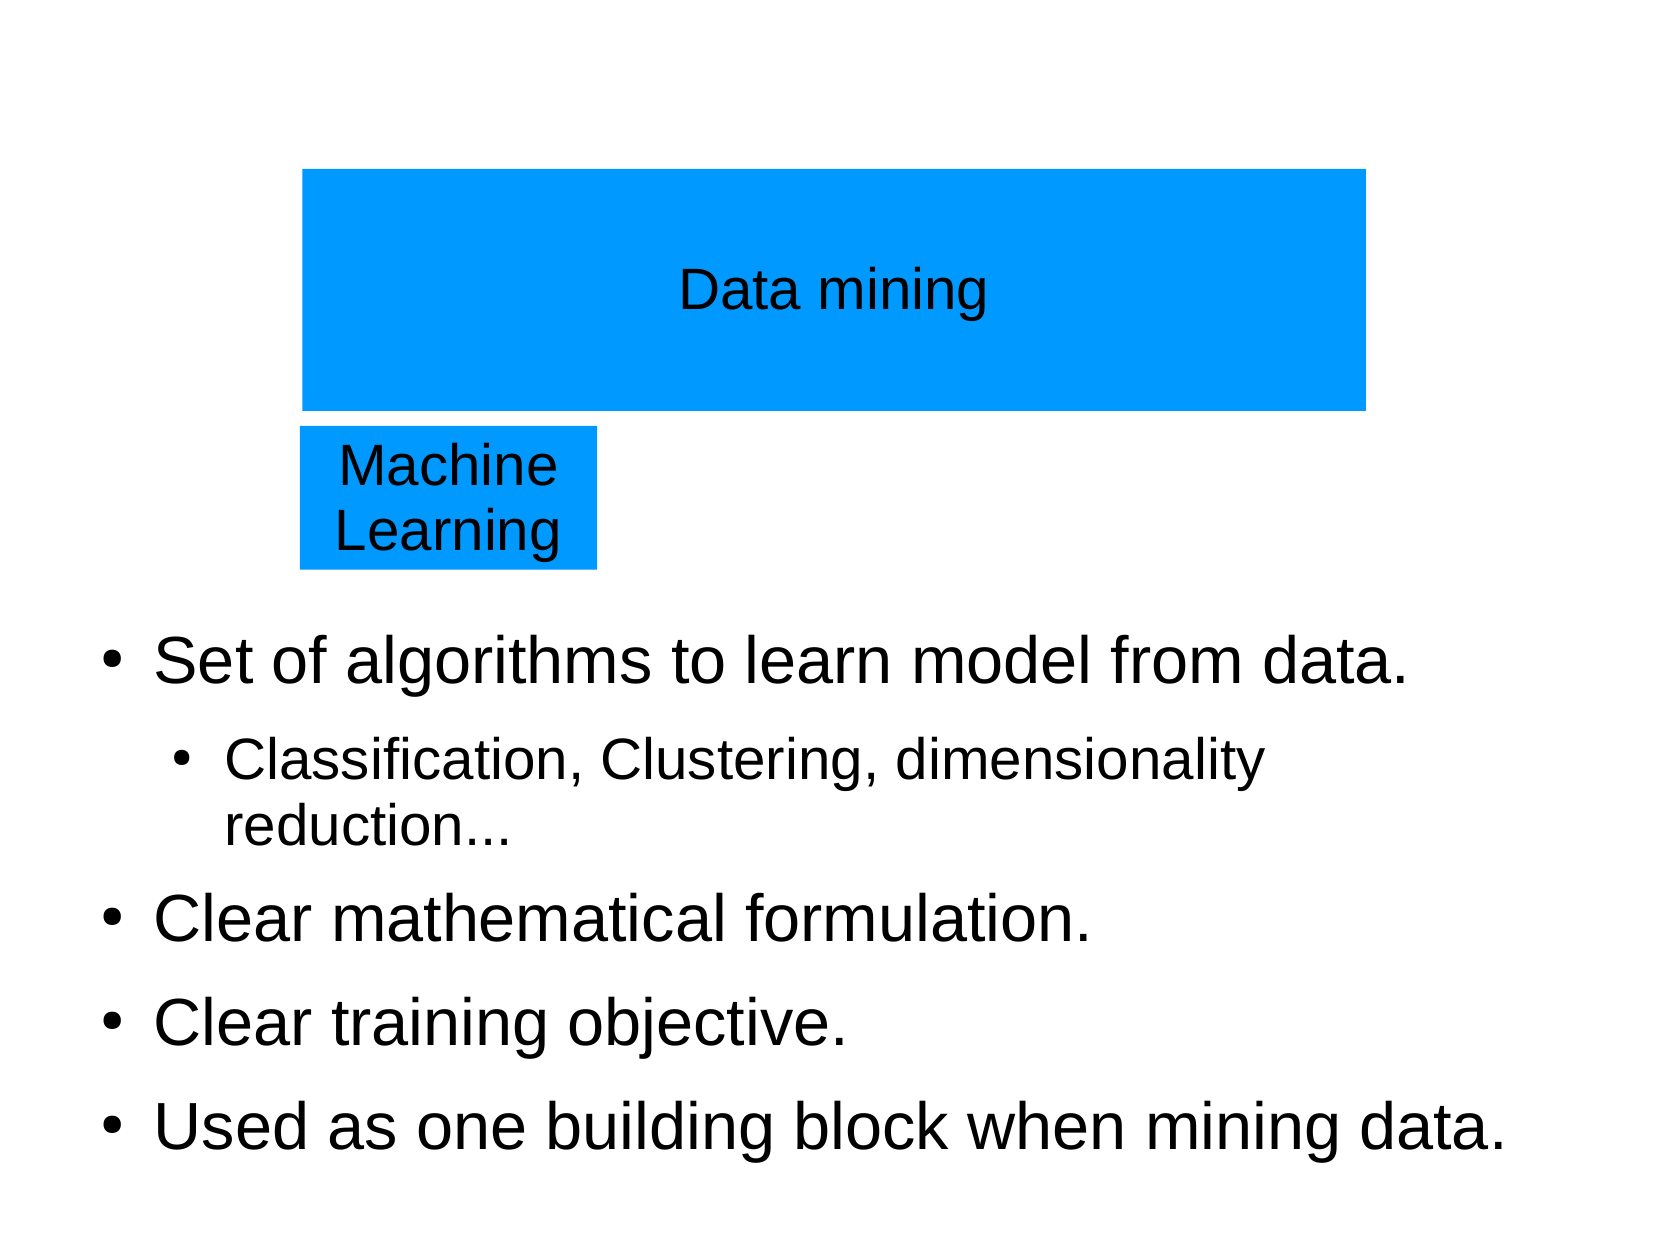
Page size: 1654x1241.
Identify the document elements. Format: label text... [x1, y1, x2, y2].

text_box Machine Learning [299, 425, 598, 570]
list Set of algorithms to learn model from data. Classification, Clustering, dimensionality reduction... Clear mathematical formulation. Clear training objective. Used as one building block when mining data. [82, 518, 1571, 1174]
text_box Data mining [302, 168, 1366, 411]
